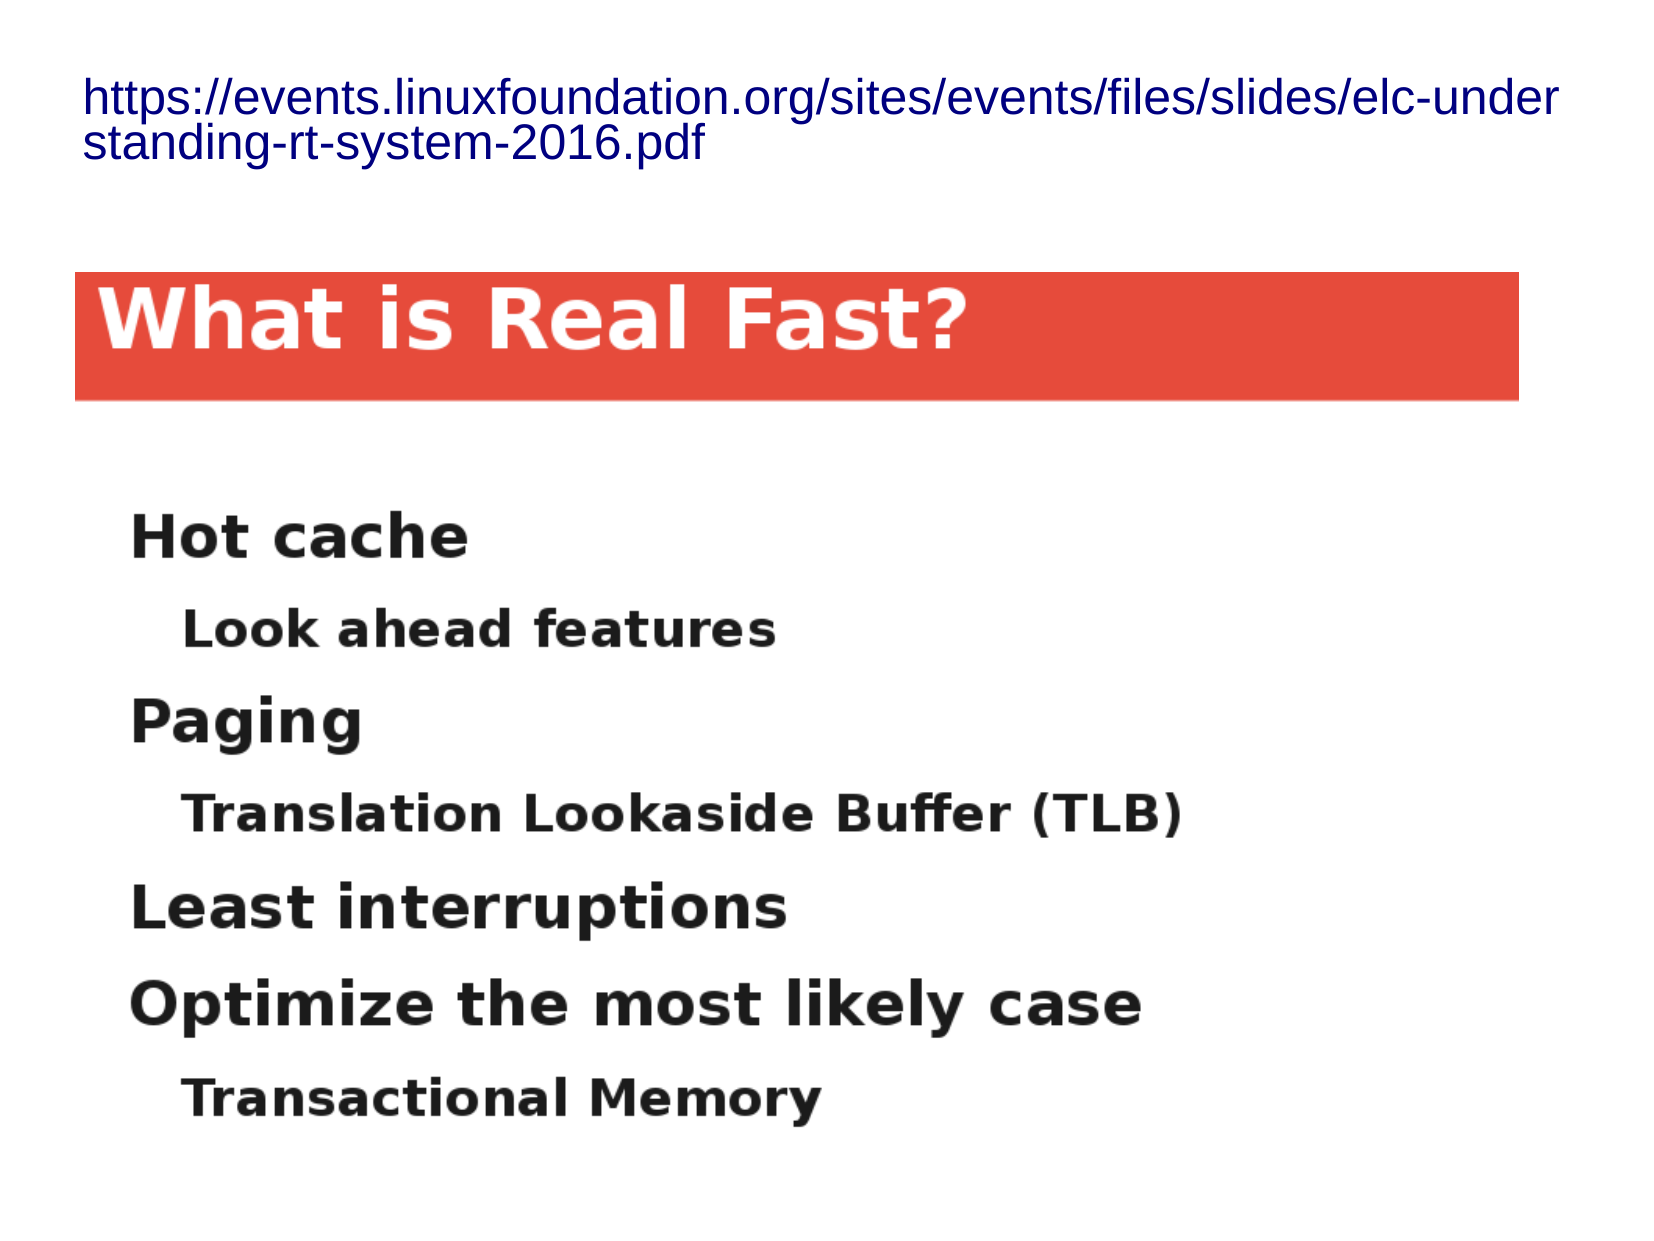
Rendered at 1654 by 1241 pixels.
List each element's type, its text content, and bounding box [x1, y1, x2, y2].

title https://events.linuxfoundation.org/sites/events/files/slides/elc-understanding-rt-system-2016.pdf [82, 49, 1571, 257]
picture [75, 272, 1519, 1186]
